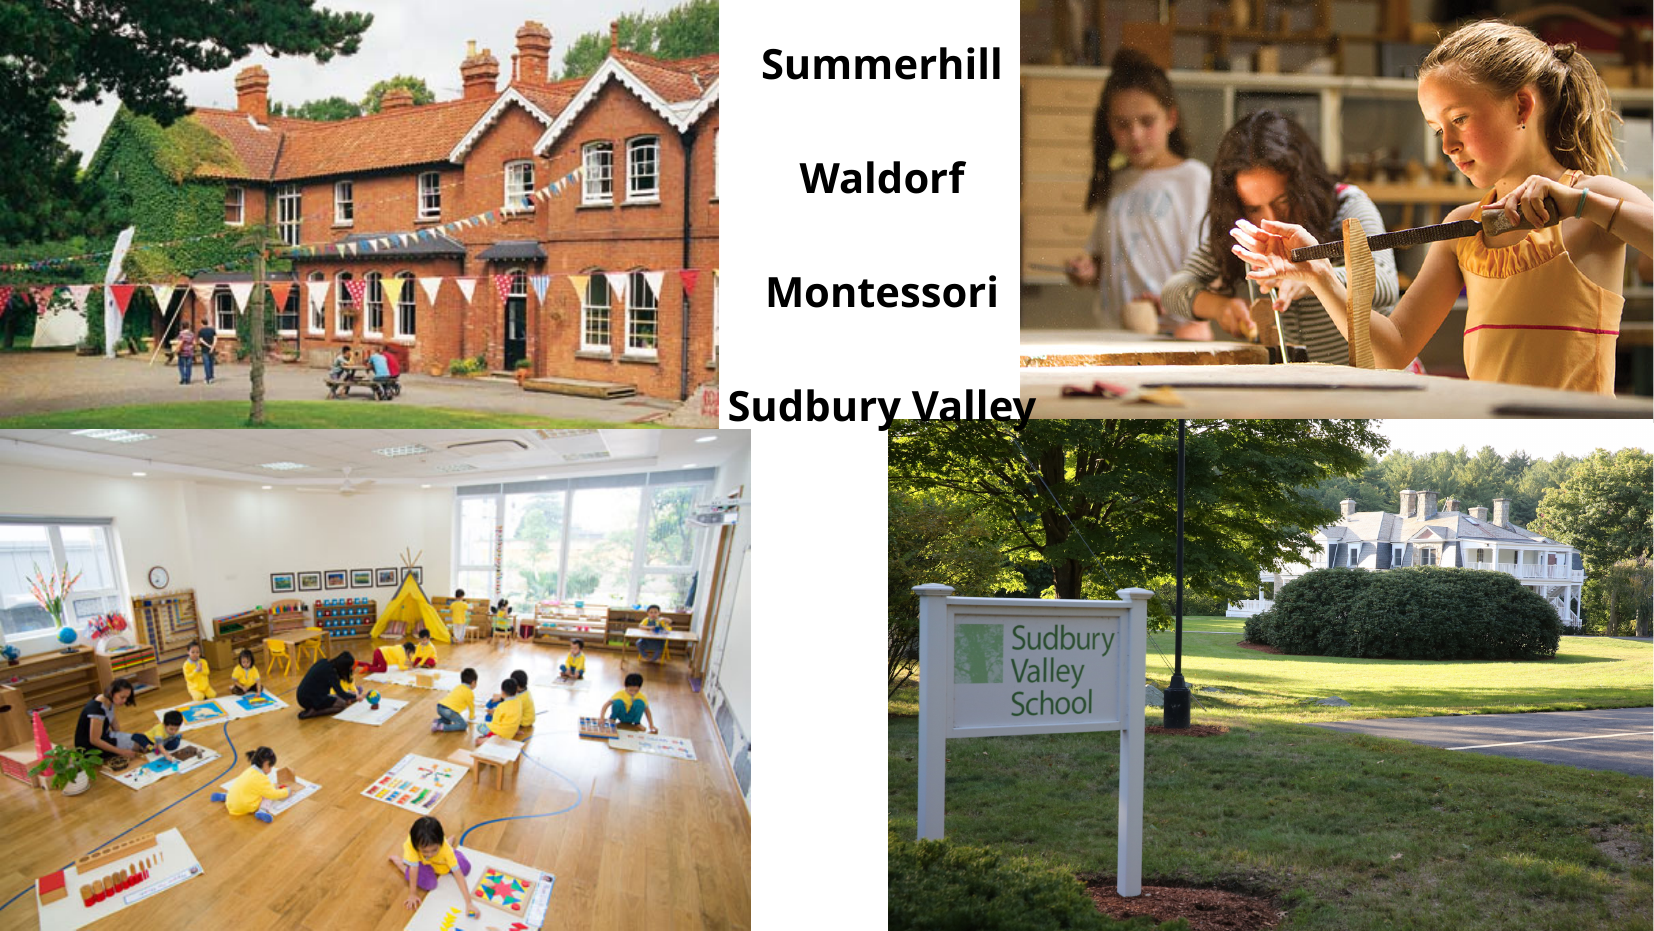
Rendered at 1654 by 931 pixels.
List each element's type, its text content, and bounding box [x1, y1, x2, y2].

picture [0, 0, 751, 931]
text_box Summerhill Waldorf Montessori Sudbury Valley [712, 27, 1193, 376]
picture [888, 0, 1654, 931]
